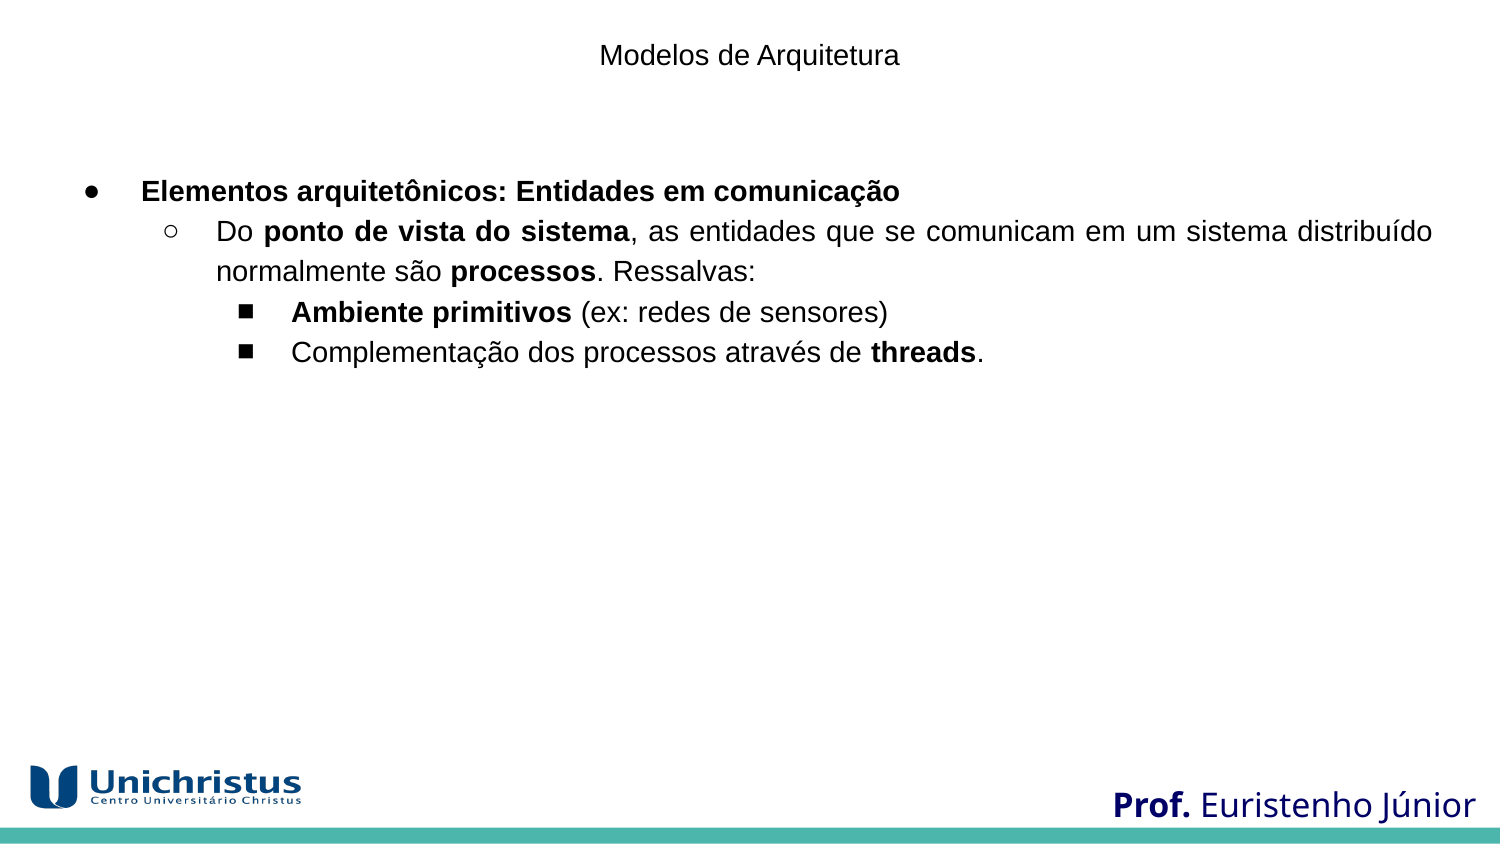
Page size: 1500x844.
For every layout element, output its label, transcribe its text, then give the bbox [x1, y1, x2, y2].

picture [26, 763, 305, 810]
title Modelos de Arquitetura [51, 20, 1449, 137]
list Elementos arquitetônicos: Entidades em comunicação Do ponto de vista do sistema, as entidades que se comunicam em um sistema distribuído normalmente são processos. Ressalvas: Ambiente primitivos (ex: redes de sensores) Complementação dos processos através de threads. [51, 152, 1449, 750]
text_box Prof. Euristenho Júnior [1097, 773, 1494, 829]
